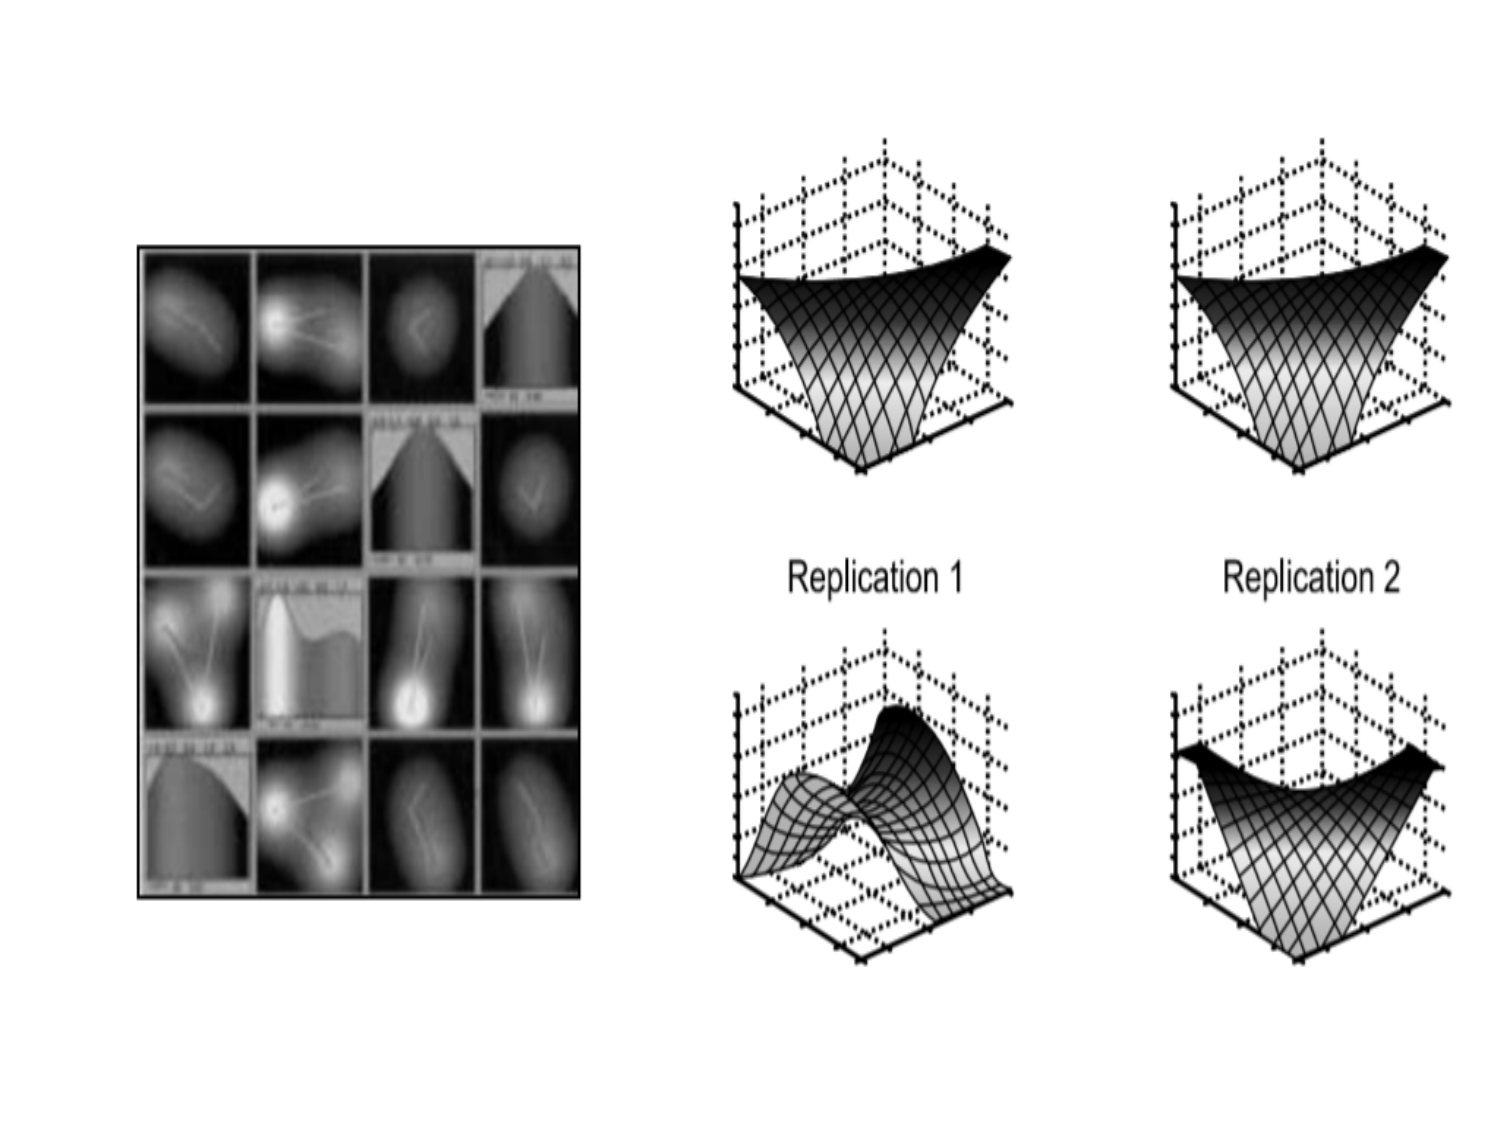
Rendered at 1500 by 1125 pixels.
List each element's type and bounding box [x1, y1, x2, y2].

picture [0, 128, 1500, 986]
